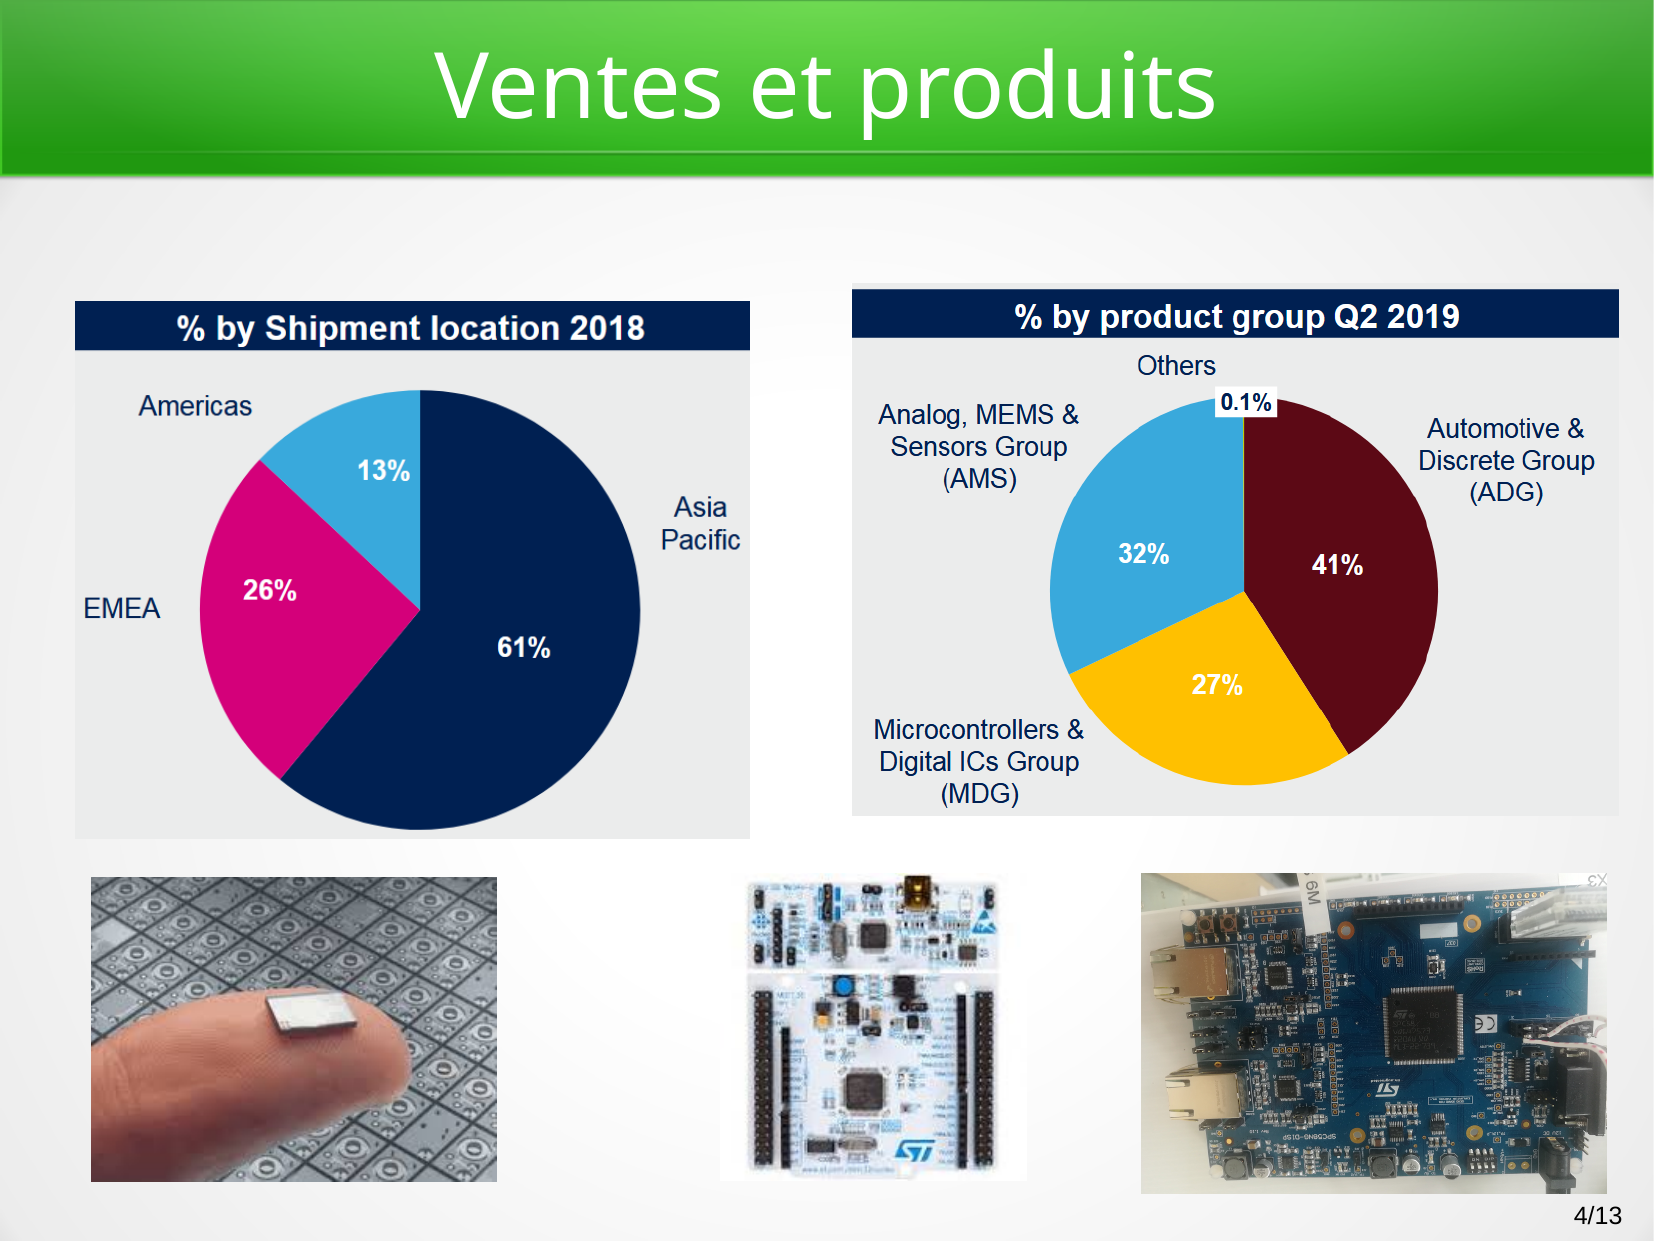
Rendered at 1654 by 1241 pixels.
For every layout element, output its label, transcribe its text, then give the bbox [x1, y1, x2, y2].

picture [0, 0, 1654, 1241]
text_box 4/13 [1559, 1193, 1654, 1236]
title Ventes et produits [82, 11, 1571, 154]
chart [1141, 874, 1607, 1194]
chart [75, 301, 750, 839]
